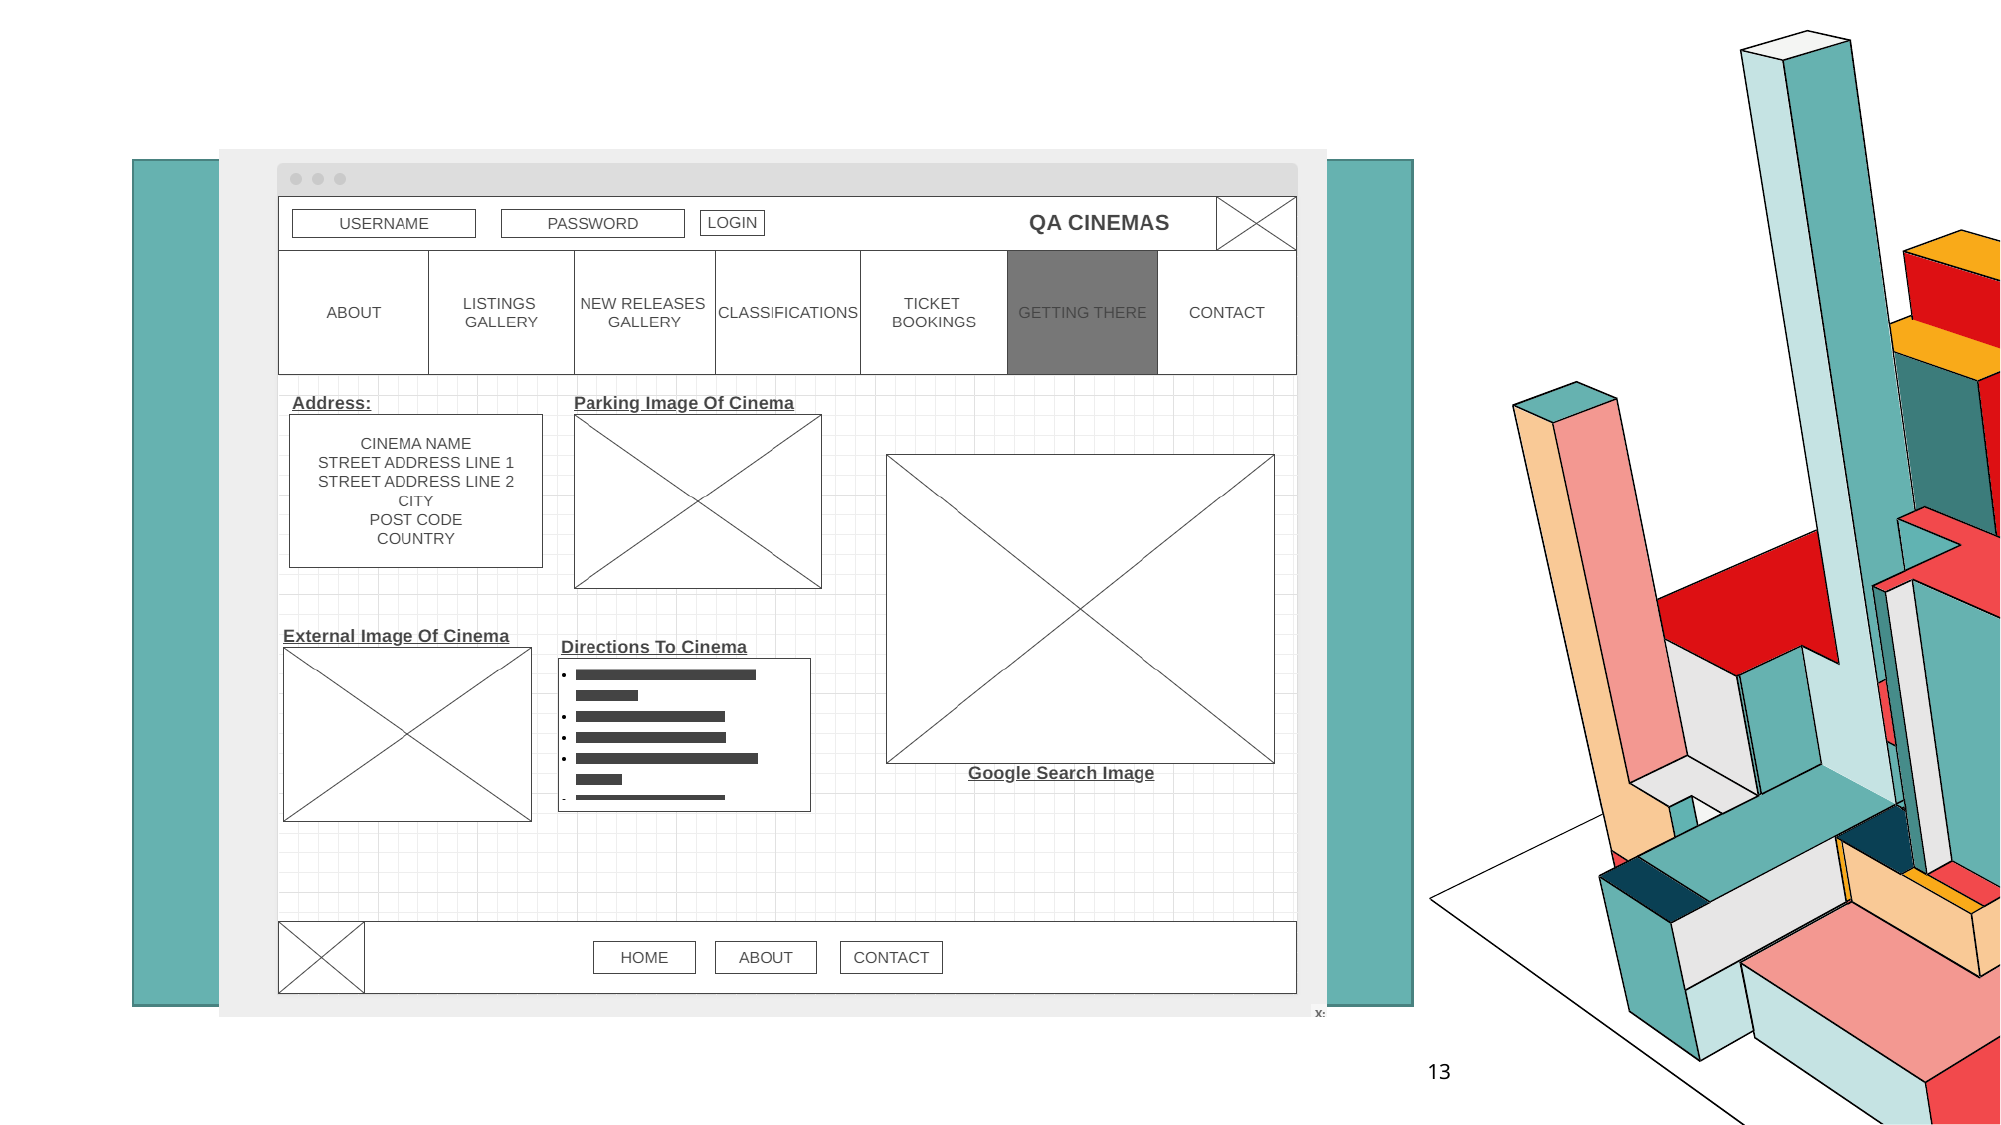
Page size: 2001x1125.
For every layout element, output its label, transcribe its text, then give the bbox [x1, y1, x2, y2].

text_box 8 [1412, 1042, 1863, 1103]
text_box [133, 160, 219, 1005]
text_box [1327, 160, 1412, 1005]
picture [219, 149, 1327, 1017]
